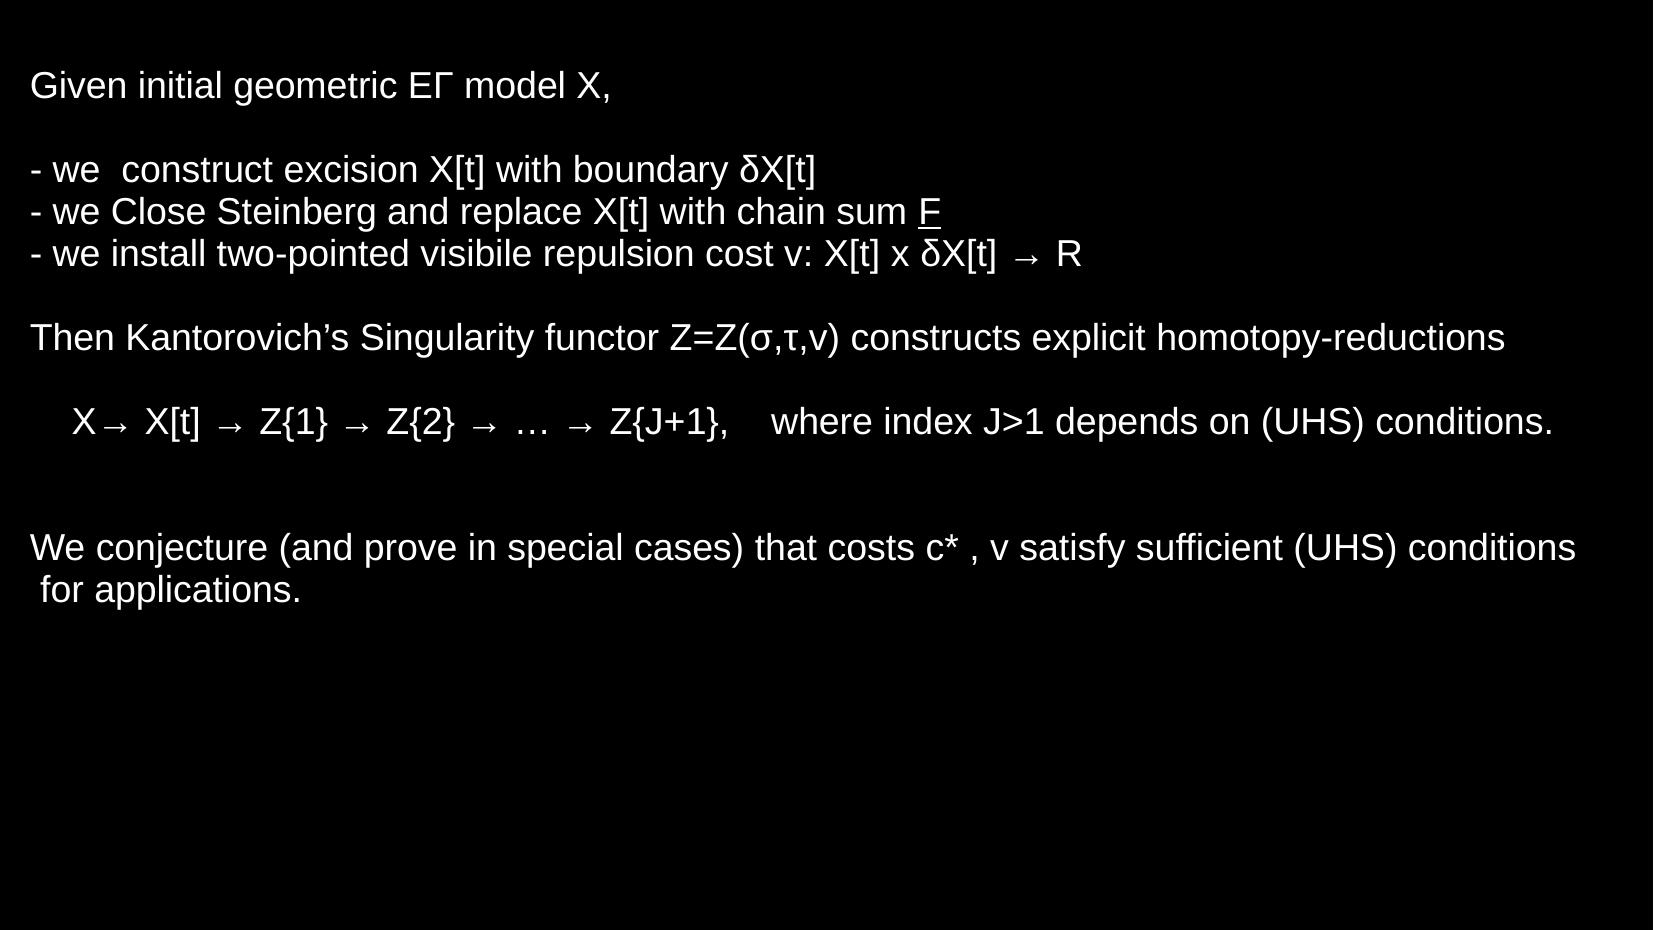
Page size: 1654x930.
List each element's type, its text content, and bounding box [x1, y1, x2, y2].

text_box [30, 44, 1621, 564]
text_box Given initial geometric EΓ model X, - we construct excision X[t] with boundary δX[t] - we Close Steinberg and replace X[t] with chain sum F - we install two-pointed visibile repulsion cost v: X[t] x δX[t] → R Then Kantorovich’s Singularity functor Z=Z(σ,τ,v) constructs explicit homotopy-reductions X→ X[t] → Z{1} → Z{2} → … → Z{J+1}, where index J>1 depends on (UHS) conditions. We conjecture (and prove in special cases) that costs c* , v satisfy sufficient (UHS) conditions for applications. [15, 57, 1592, 661]
